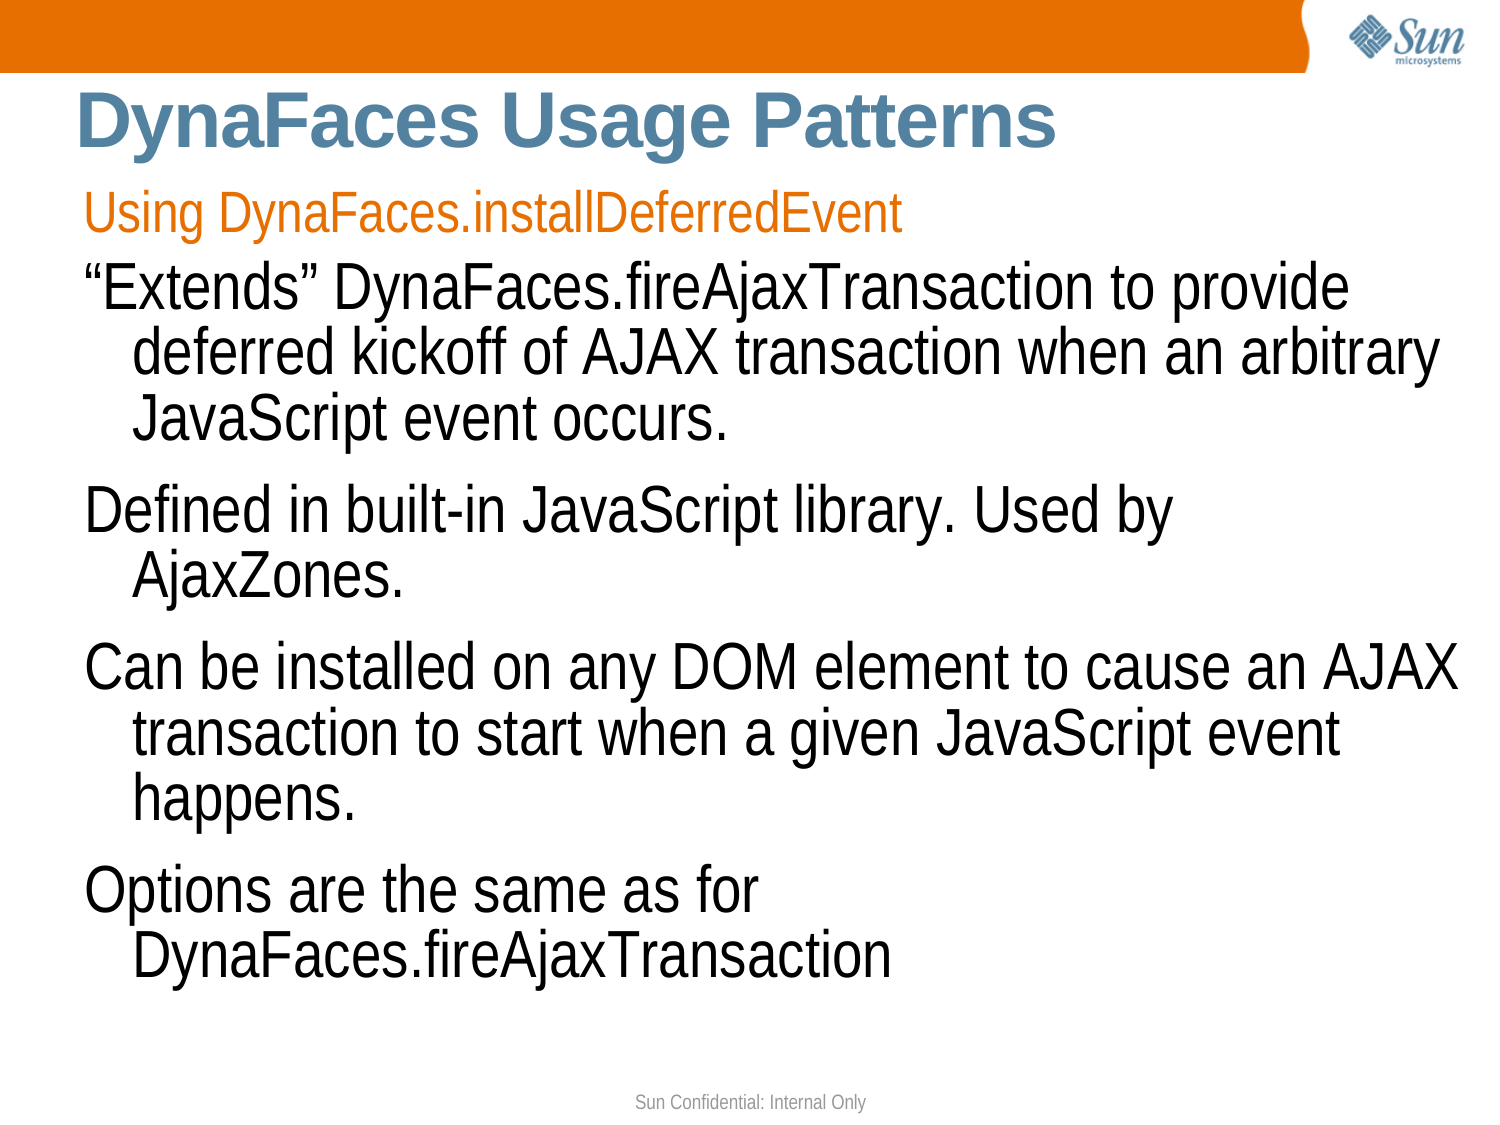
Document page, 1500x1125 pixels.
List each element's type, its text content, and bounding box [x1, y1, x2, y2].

picture [0, 0, 1500, 73]
text_box Using DynaFaces.installDeferredEvent [83, 187, 1351, 255]
list “Extends” DynaFaces.fireAjaxTransaction to provide deferred kickoff of AJAX transaction when an arbitrary JavaScript event occurs. Defined in built-in JavaScript library. Used by AjaxZones. Can be installed on any DOM element to cause an AJAX transaction to start when a given JavaScript event happens. Options are the same as for DynaFaces.fireAjaxTransaction [64, 257, 1463, 1005]
title DynaFaces Usage Patterns [75, 83, 1437, 188]
